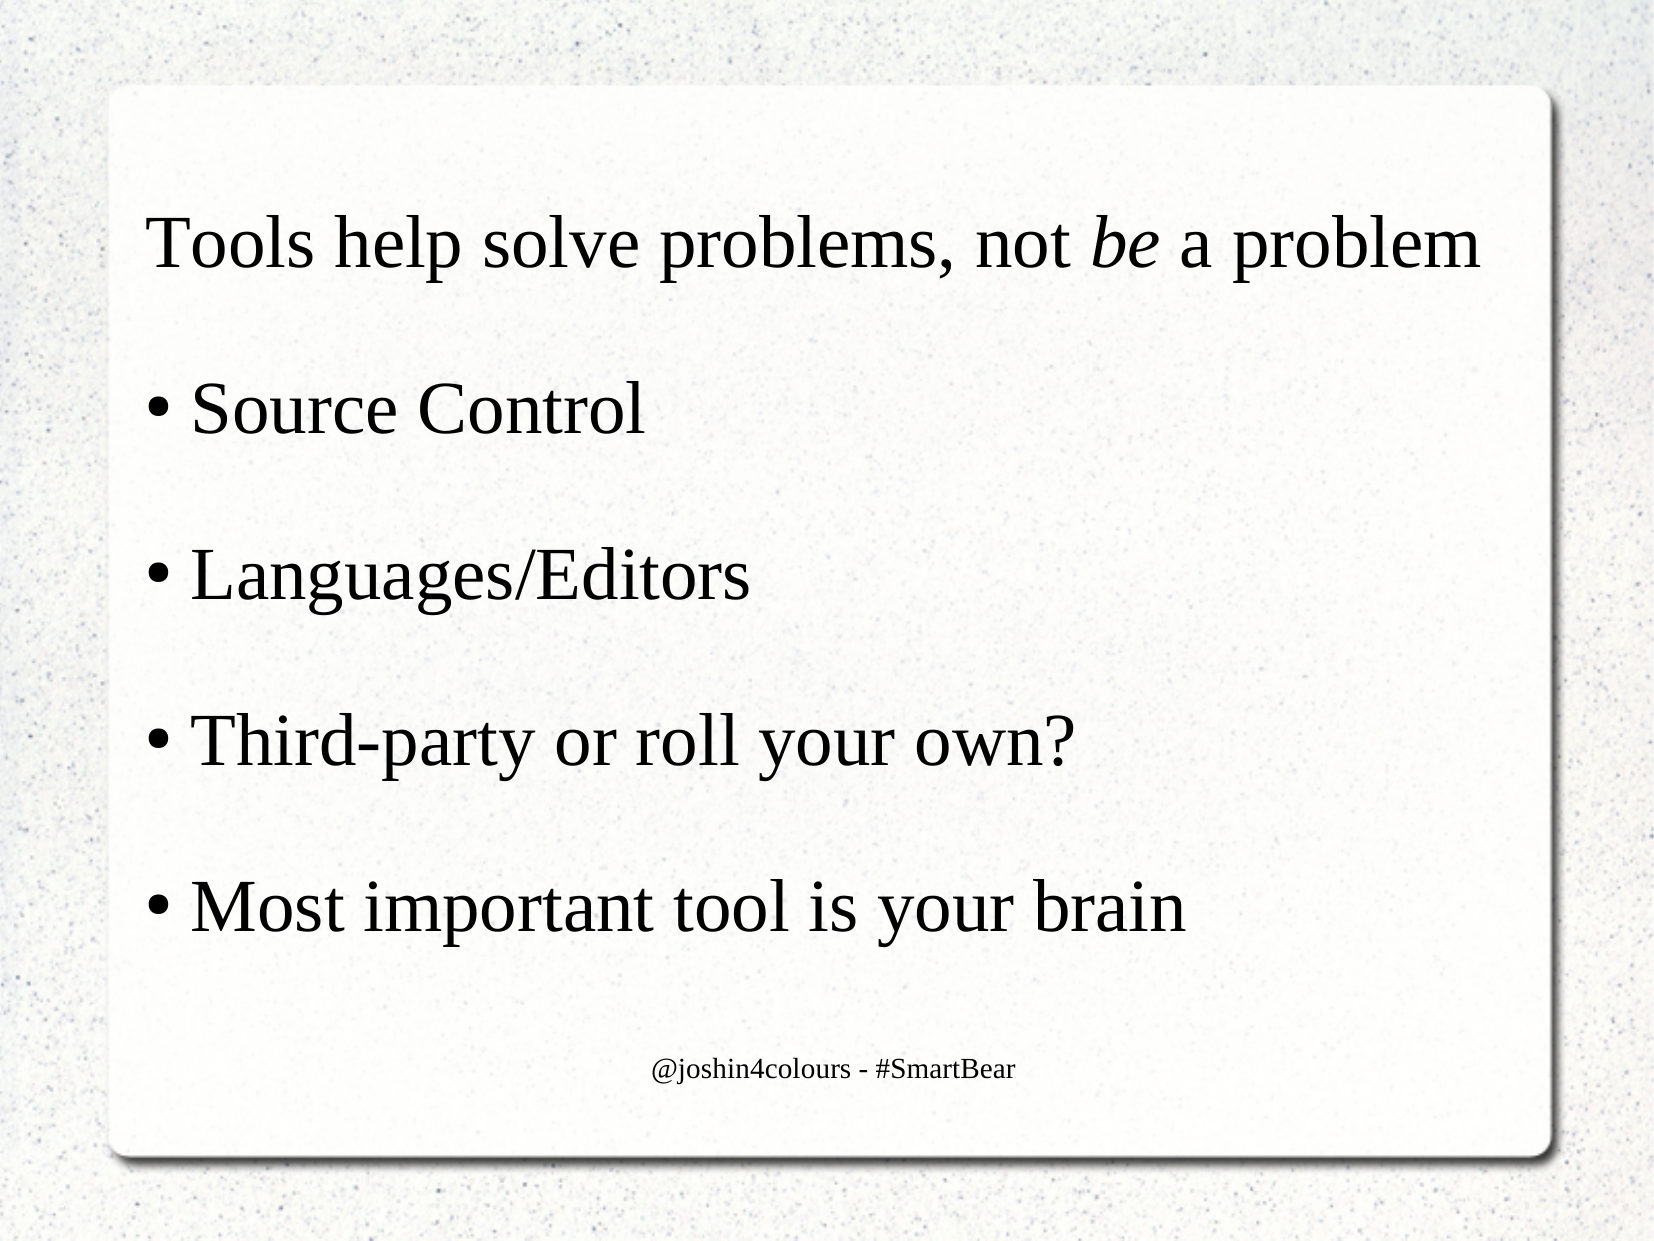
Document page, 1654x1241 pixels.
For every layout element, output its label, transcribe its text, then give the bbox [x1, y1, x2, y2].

picture [0, 0, 1654, 1241]
subtitle Tools help solve problems, not be a problem Source Control Languages/Editors Third-party or roll your own? Most important tool is your brain [145, 201, 1504, 1241]
